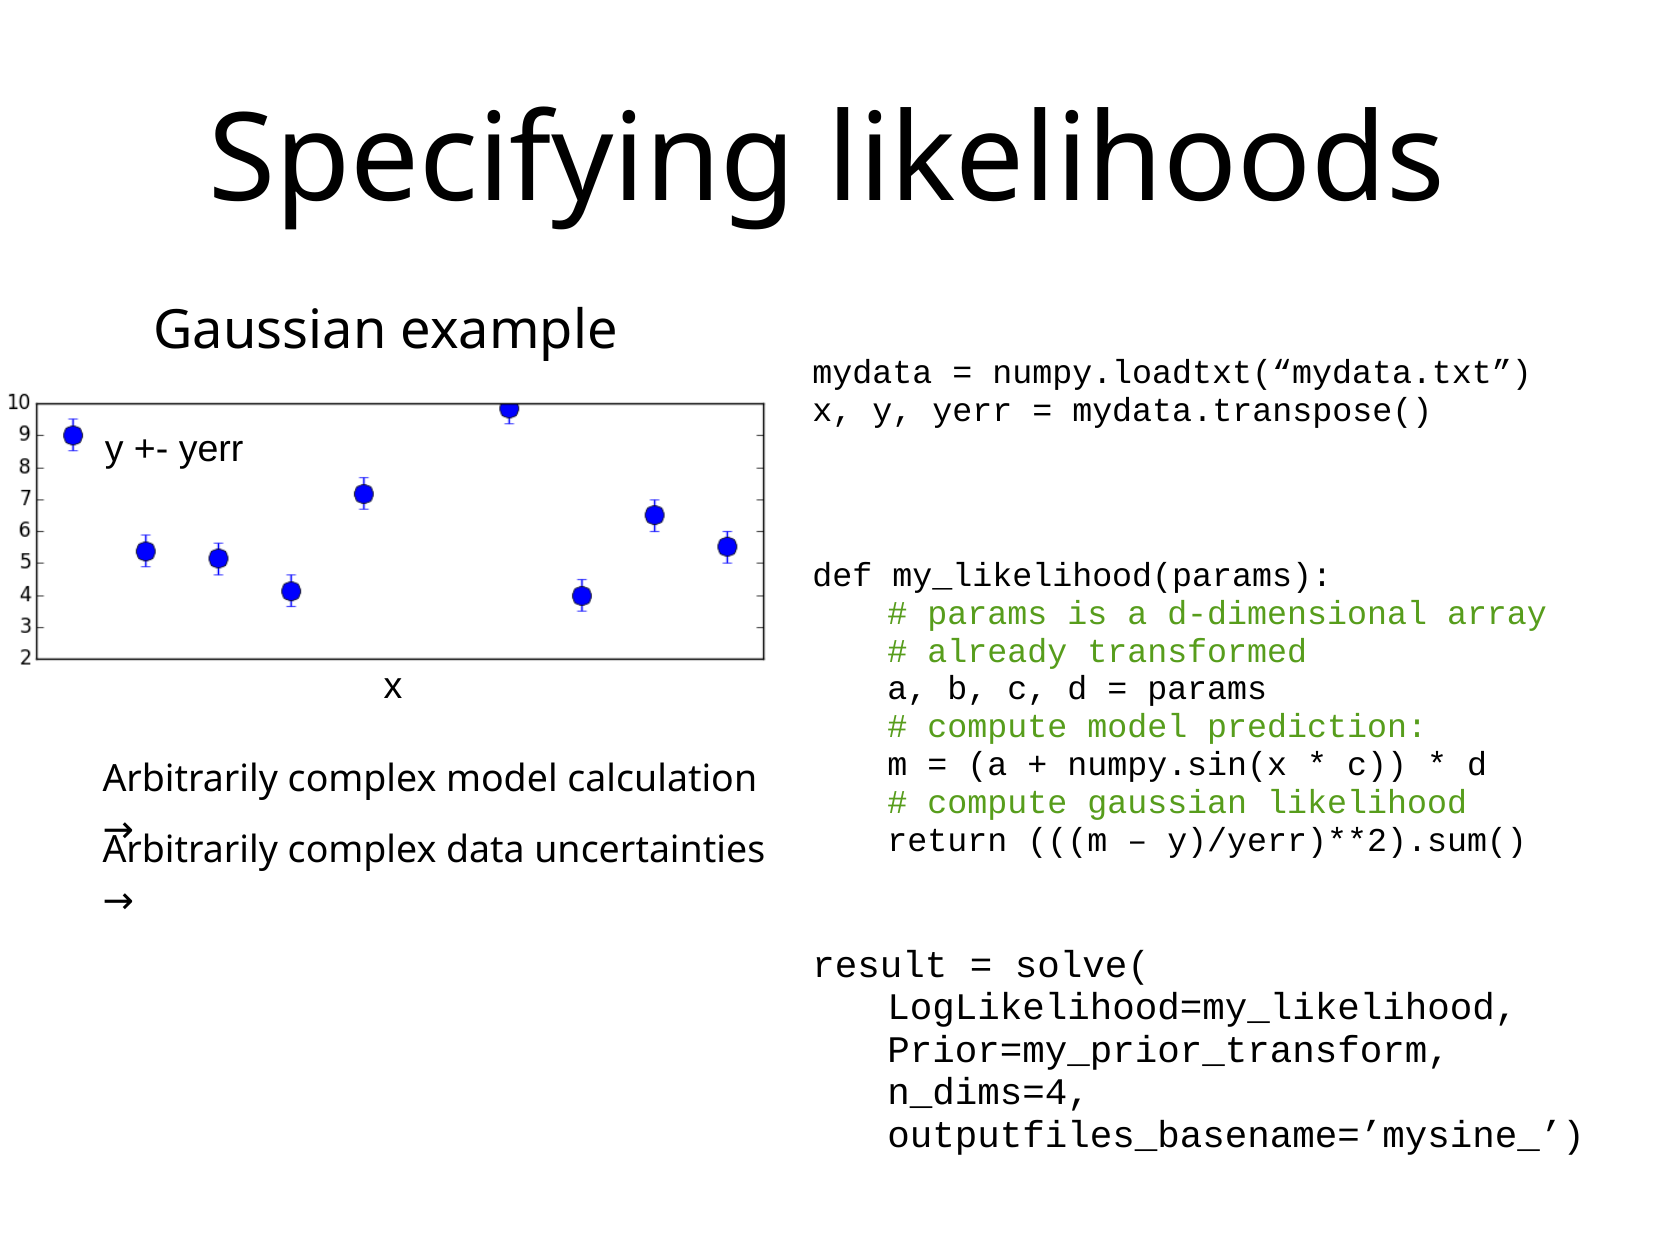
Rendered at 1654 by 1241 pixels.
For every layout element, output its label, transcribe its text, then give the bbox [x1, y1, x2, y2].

text_box y +- yerr [90, 420, 316, 519]
text_box x [310, 657, 476, 715]
title Specifying likelihoods [82, 49, 1571, 257]
picture [5, 390, 771, 675]
text_box Arbitrarily complex data uncertainties → [87, 815, 808, 873]
list Gaussian example [82, 290, 1571, 1010]
text_box mydata = numpy.loadtxt(“mydata.txt”) x, y, yerr = mydata.transpose() def my_likelihood(params): # params is a d-dimensional array # already transformed a, b, c, d = params # compute model prediction: m = (a + numpy.sin(x * c)) * d # compute gaussian likelihood return (((m – y)/yerr)**2).sum() result = solve( LogLikelihood=my_likelihood, Prior=my_prior_transform, n_dims=4, outputfiles_basename=’mysine_’) [797, 348, 1654, 1209]
text_box Arbitrarily complex model calculation → [87, 744, 808, 802]
